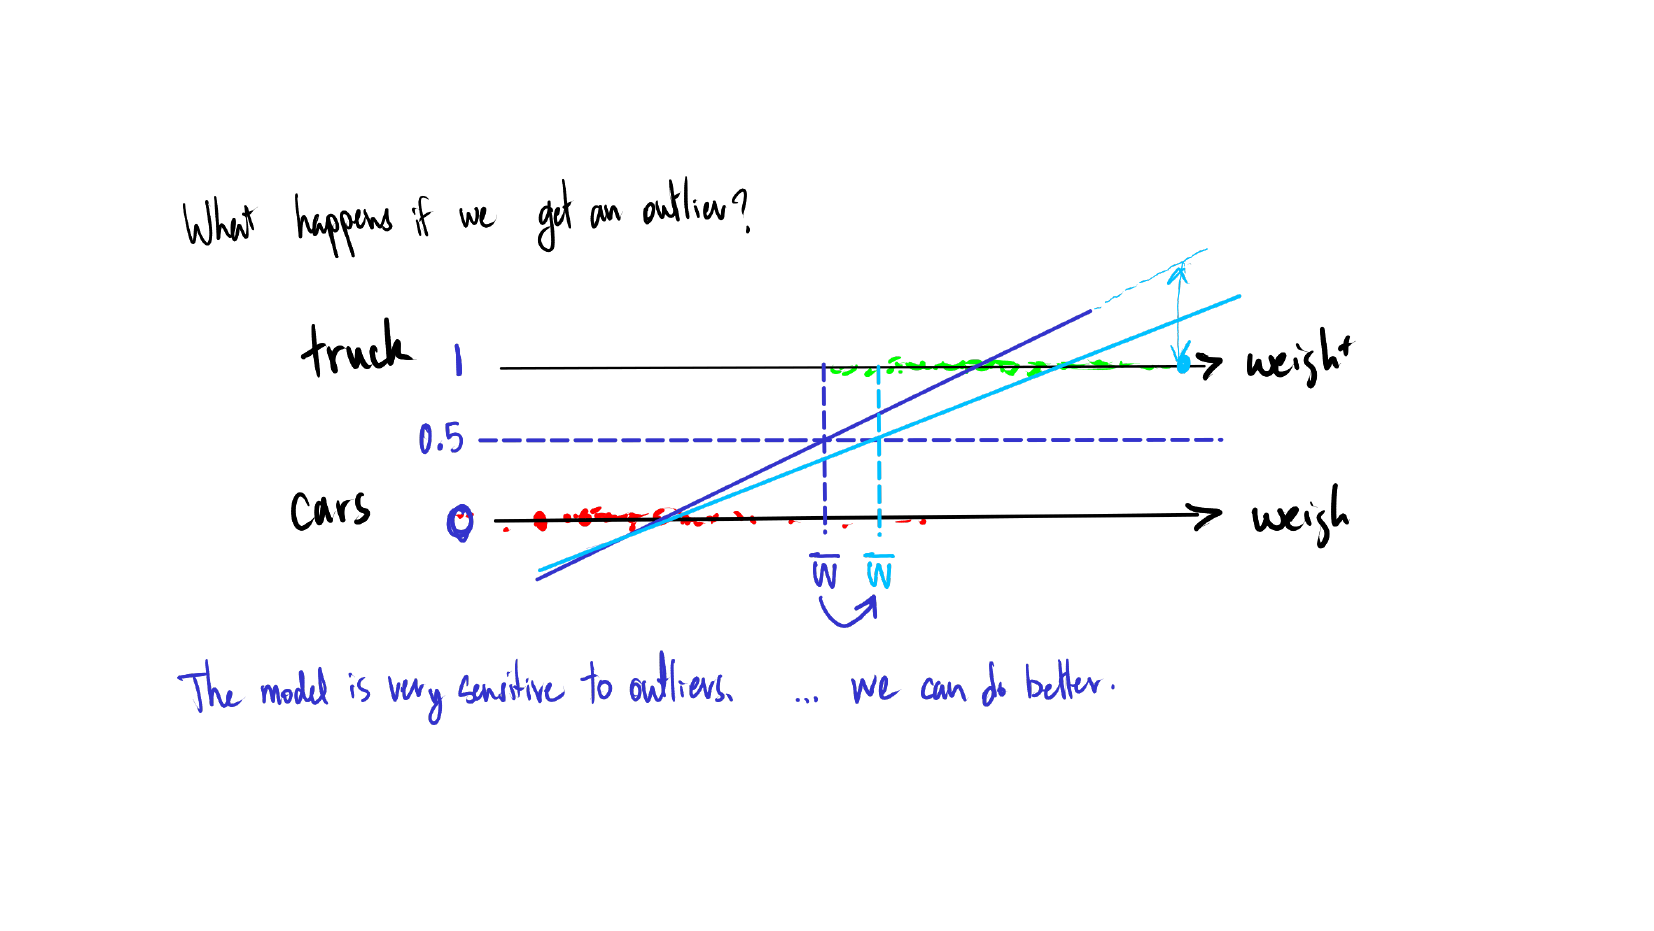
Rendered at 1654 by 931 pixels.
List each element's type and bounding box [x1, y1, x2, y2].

picture [145, 144, 1387, 756]
